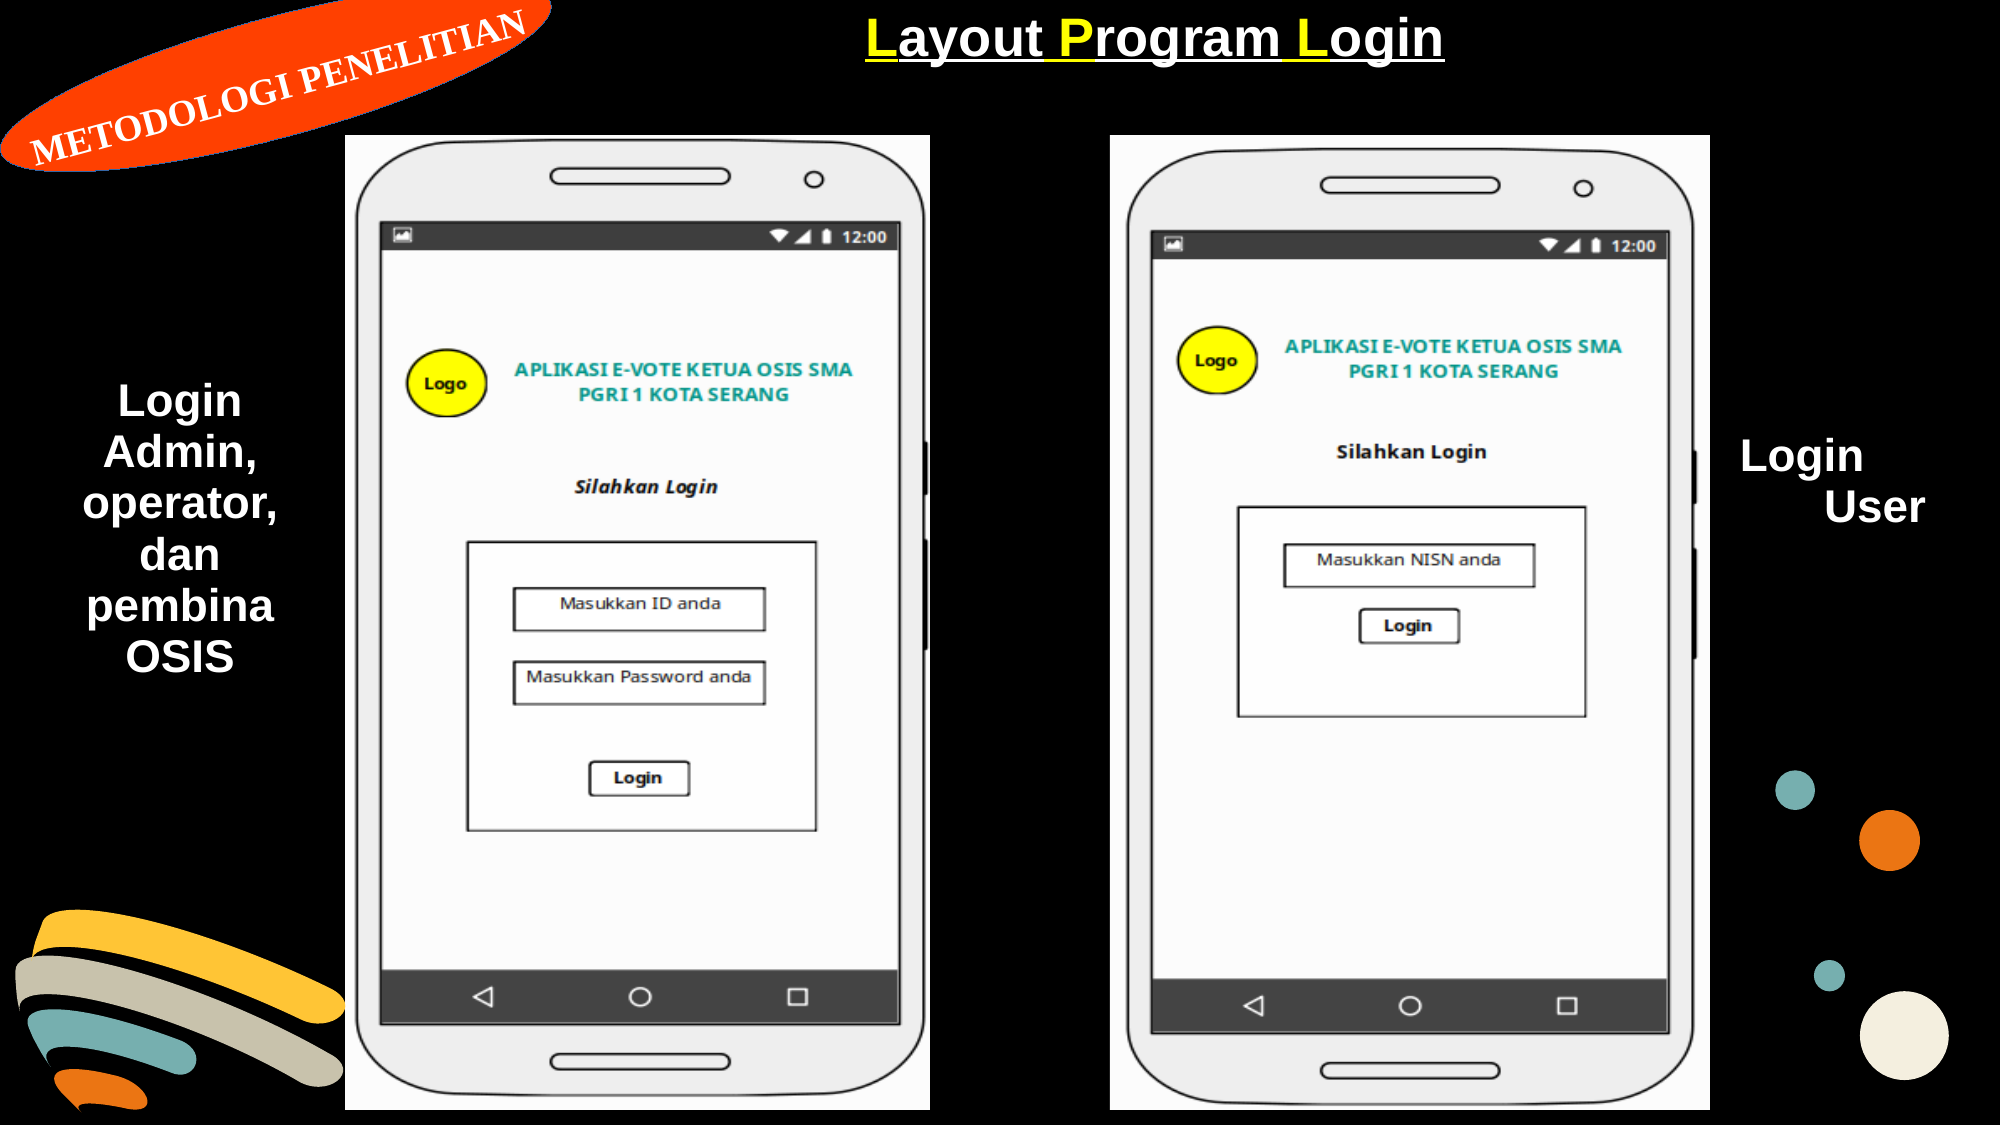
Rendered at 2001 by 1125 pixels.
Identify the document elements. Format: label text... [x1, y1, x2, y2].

text_box [1859, 810, 1921, 872]
text_box [1775, 770, 1816, 811]
text_box [1813, 960, 1846, 992]
text_box Layout Program Login [795, 0, 1516, 91]
picture [1109, 135, 1710, 1110]
text_box [27, 1009, 197, 1075]
text_box METODOLOGI PENELITIAN [0, 0, 552, 172]
text_box Login Admin, operator, dan pembina OSIS [30, 367, 331, 691]
text_box [15, 909, 346, 1087]
text_box Login User [1725, 422, 2000, 540]
text_box [1859, 991, 1949, 1081]
picture [345, 135, 931, 1110]
text_box [54, 1069, 148, 1113]
